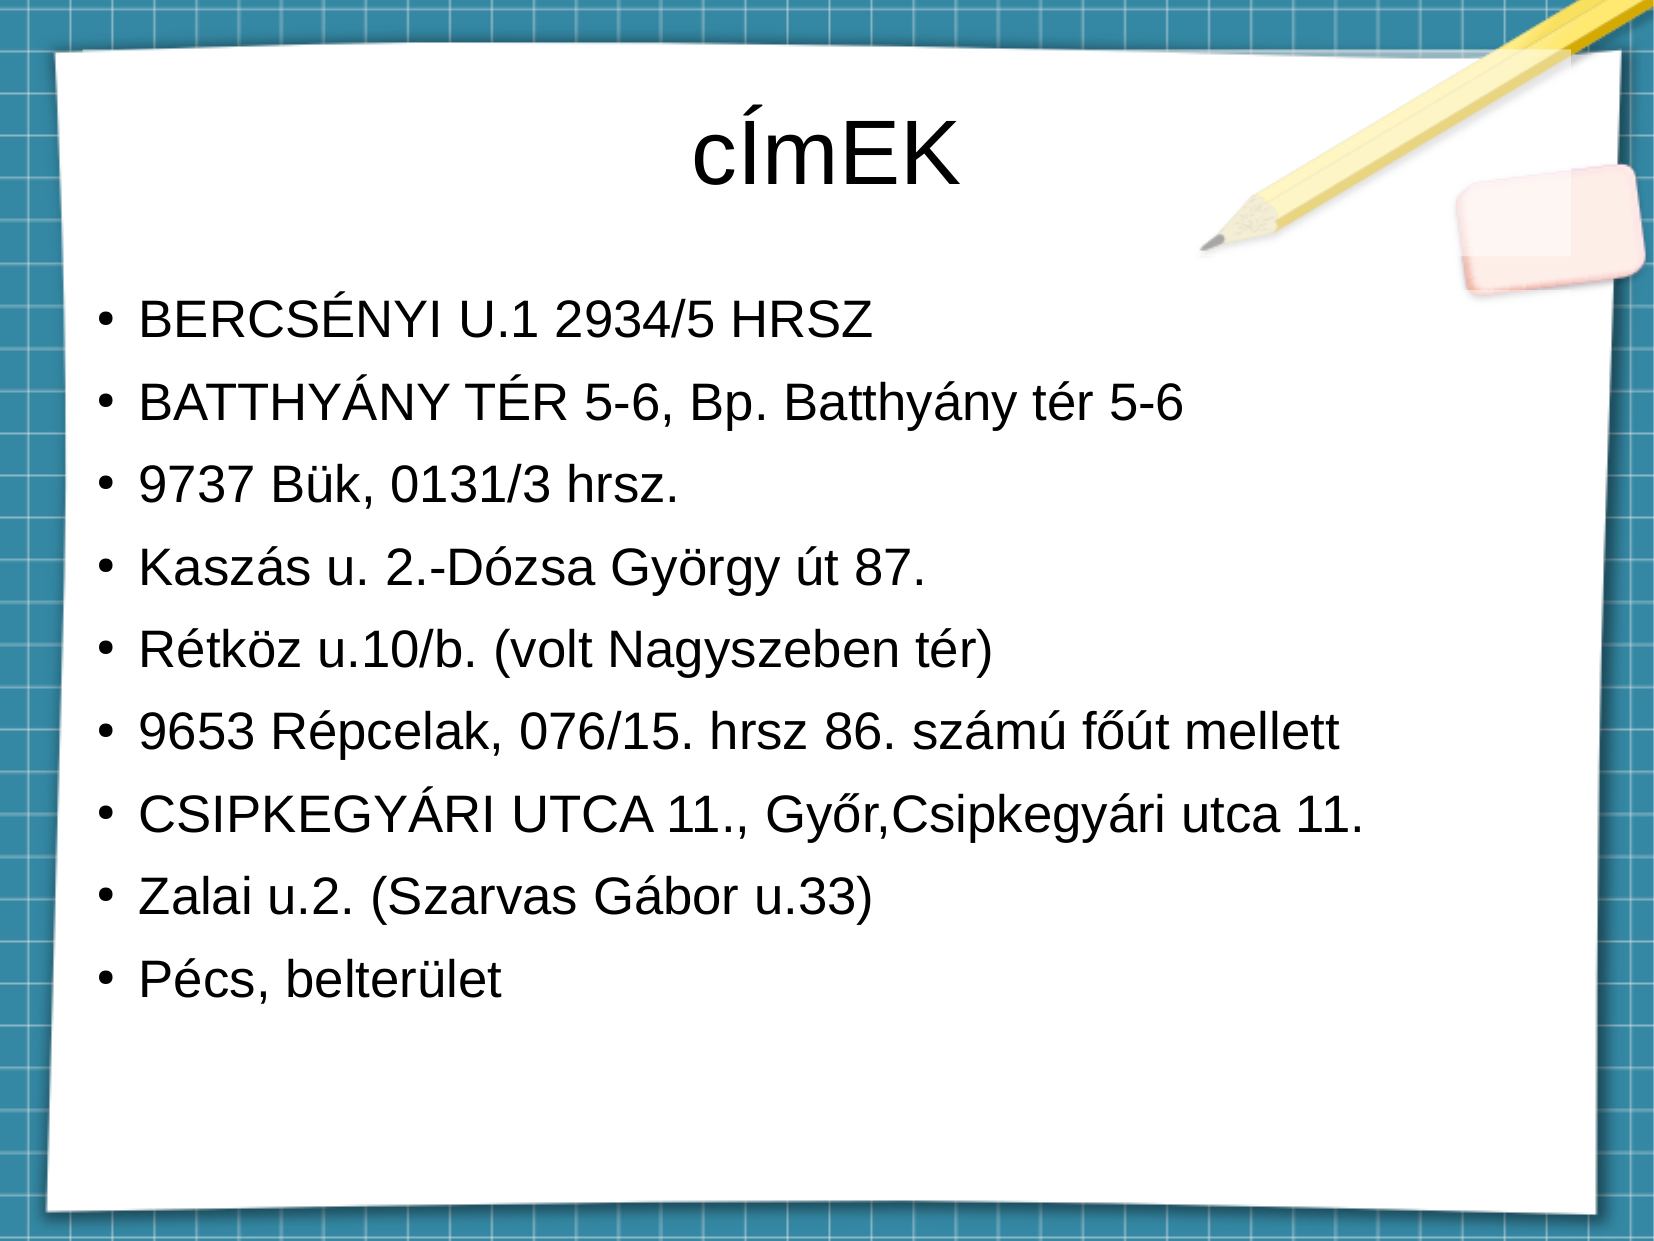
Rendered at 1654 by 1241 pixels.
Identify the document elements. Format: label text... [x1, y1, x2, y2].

list BERCSÉNYI U.1 2934/5 HRSZ BATTHYÁNY TÉR 5-6, Bp. Batthyány tér 5-6 9737 Bük, 0131/3 hrsz. Kaszás u. 2.-Dózsa György út 87. Rétköz u.10/b. (volt Nagyszeben tér) 9653 Répcelak, 076/15. hrsz 86. számú főút mellett CSIPKEGYÁRI UTCA 11., Győr,Csipkegyári utca 11. Zalai u.2. (Szarvas Gábor u.33) Pécs, belterület [82, 290, 1571, 1010]
picture [0, 0, 1654, 1241]
title cÍmEK [82, 49, 1571, 257]
